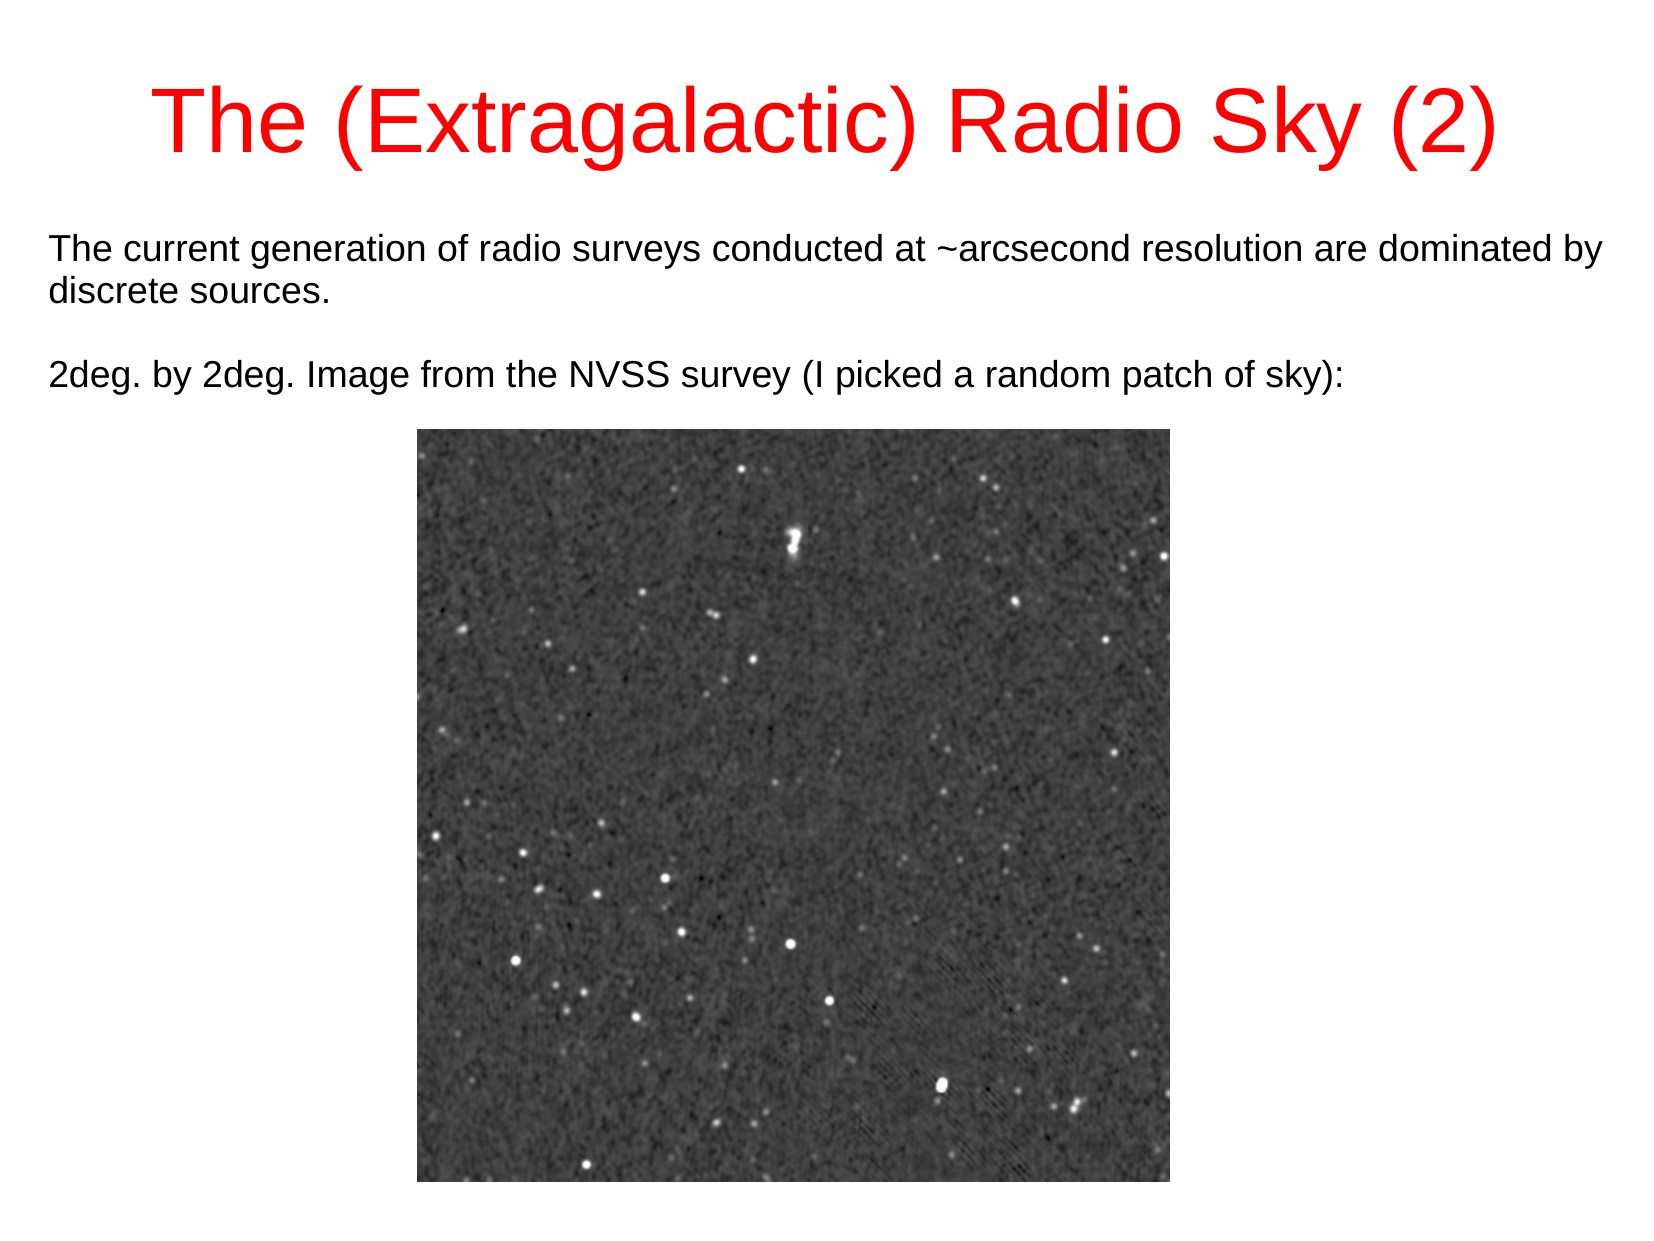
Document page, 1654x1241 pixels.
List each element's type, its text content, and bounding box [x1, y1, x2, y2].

picture [417, 429, 1170, 1182]
text_box The current generation of radio surveys conducted at ~arcsecond resolution are dominated by discrete sources. 2deg. by 2deg. Image from the NVSS survey (I picked a random patch of sky): [33, 220, 1619, 403]
title The (Extragalactic) Radio Sky (2) [82, 17, 1571, 220]
